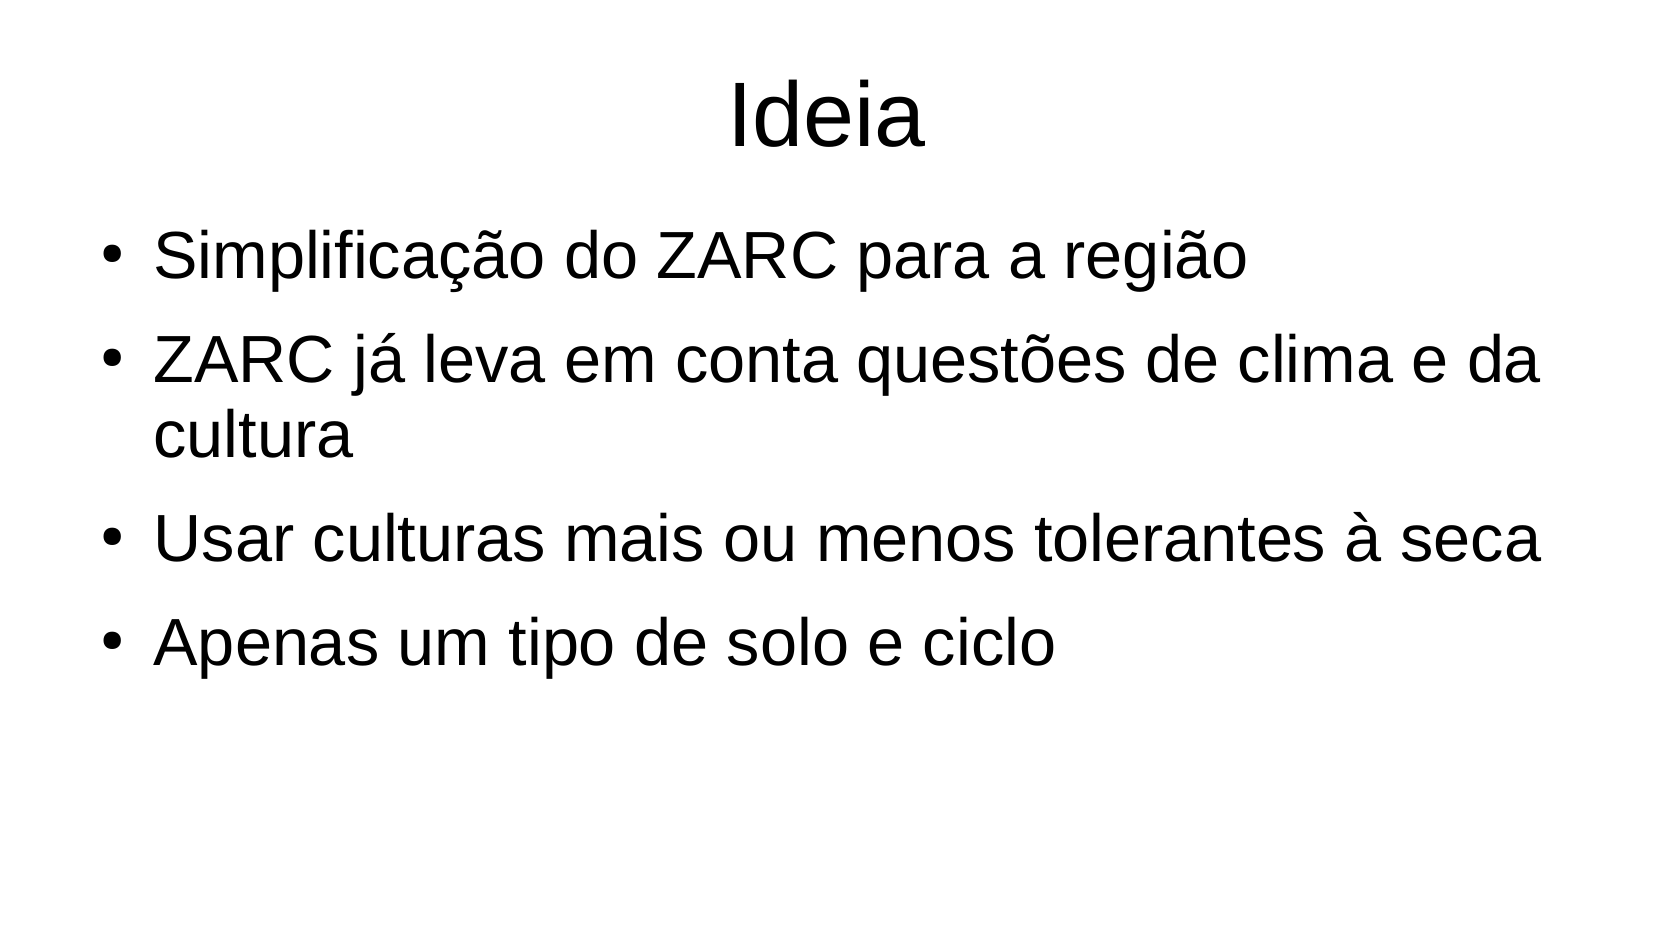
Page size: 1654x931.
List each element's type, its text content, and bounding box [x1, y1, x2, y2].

list Simplificação do ZARC para a região ZARC já leva em conta questões de clima e da cultura Usar culturas mais ou menos tolerantes à seca Apenas um tipo de solo e ciclo [82, 217, 1571, 758]
title Ideia [82, 37, 1571, 193]
